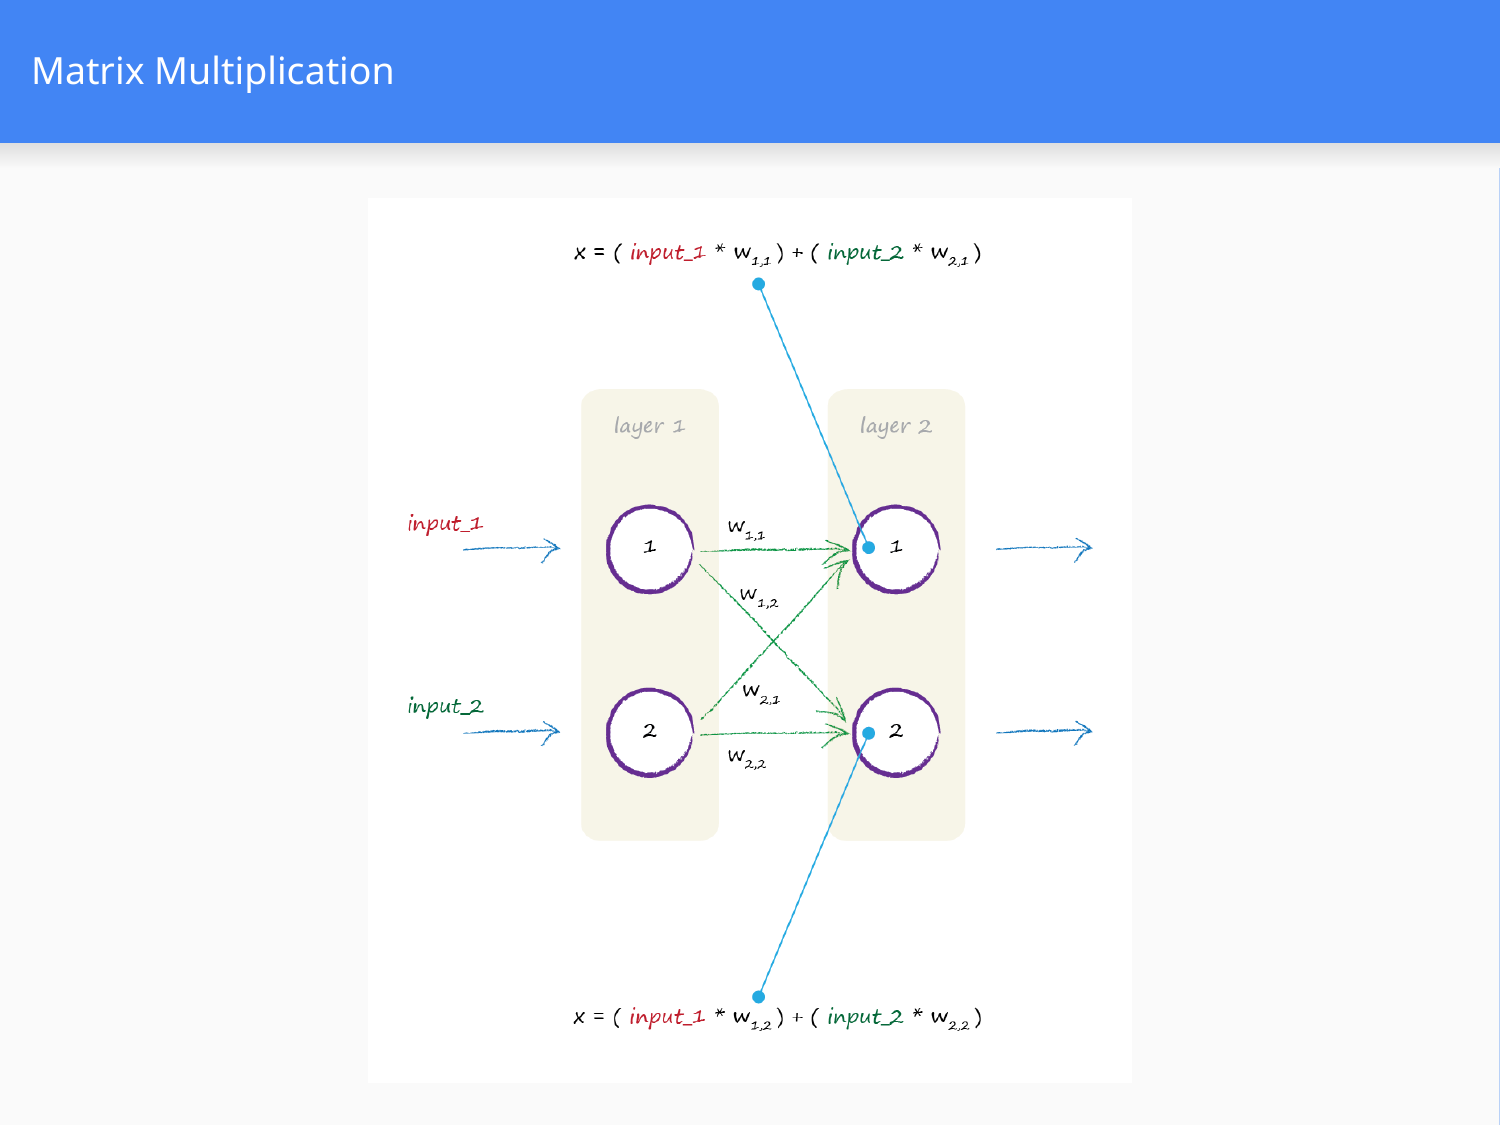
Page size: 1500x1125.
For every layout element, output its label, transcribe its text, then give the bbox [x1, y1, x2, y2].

picture [368, 198, 1132, 1083]
title Matrix Multiplication [16, 3, 1464, 136]
